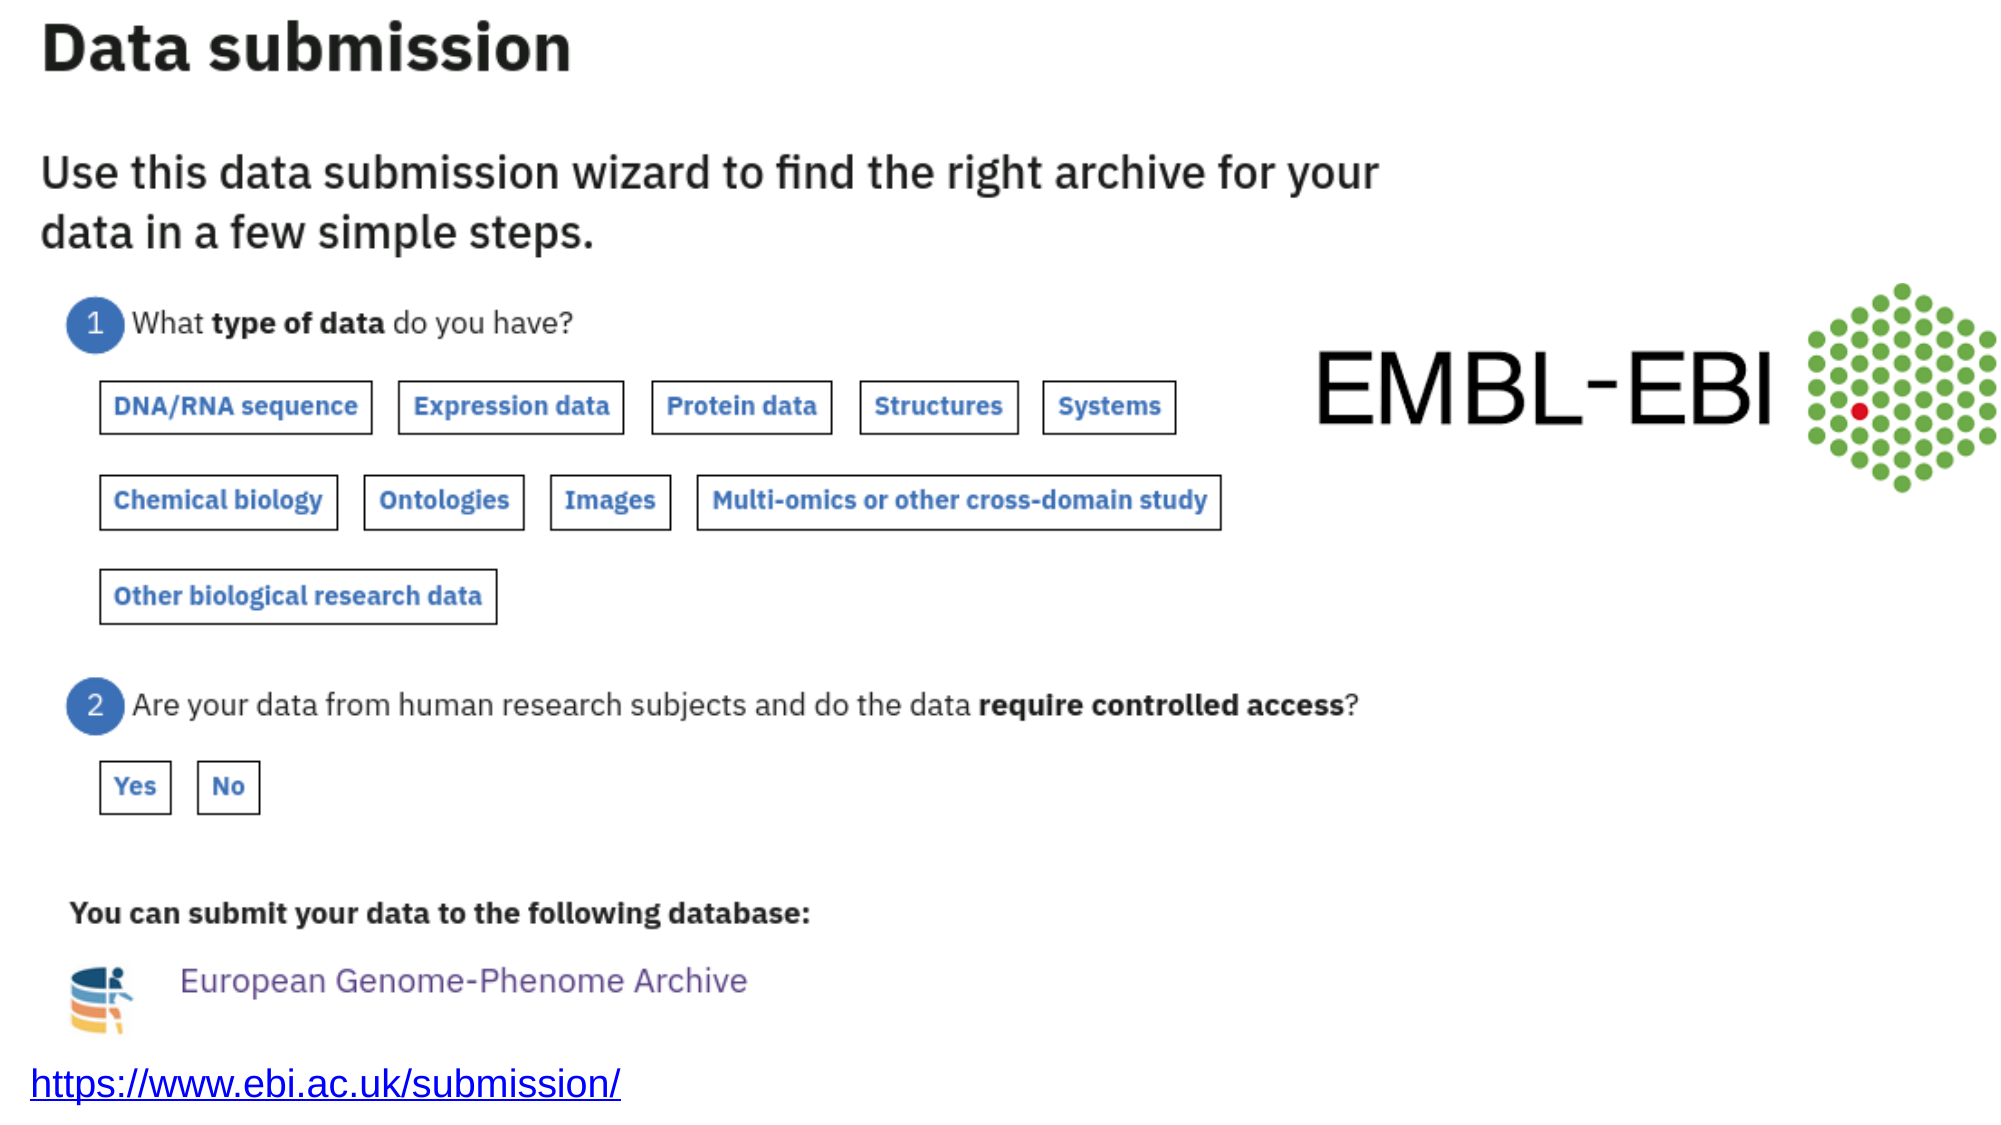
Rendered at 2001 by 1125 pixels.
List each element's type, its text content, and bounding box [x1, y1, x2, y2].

picture [40, 8, 2000, 1067]
text_box https://www.ebi.ac.uk/submission/ [10, 1037, 1020, 1125]
